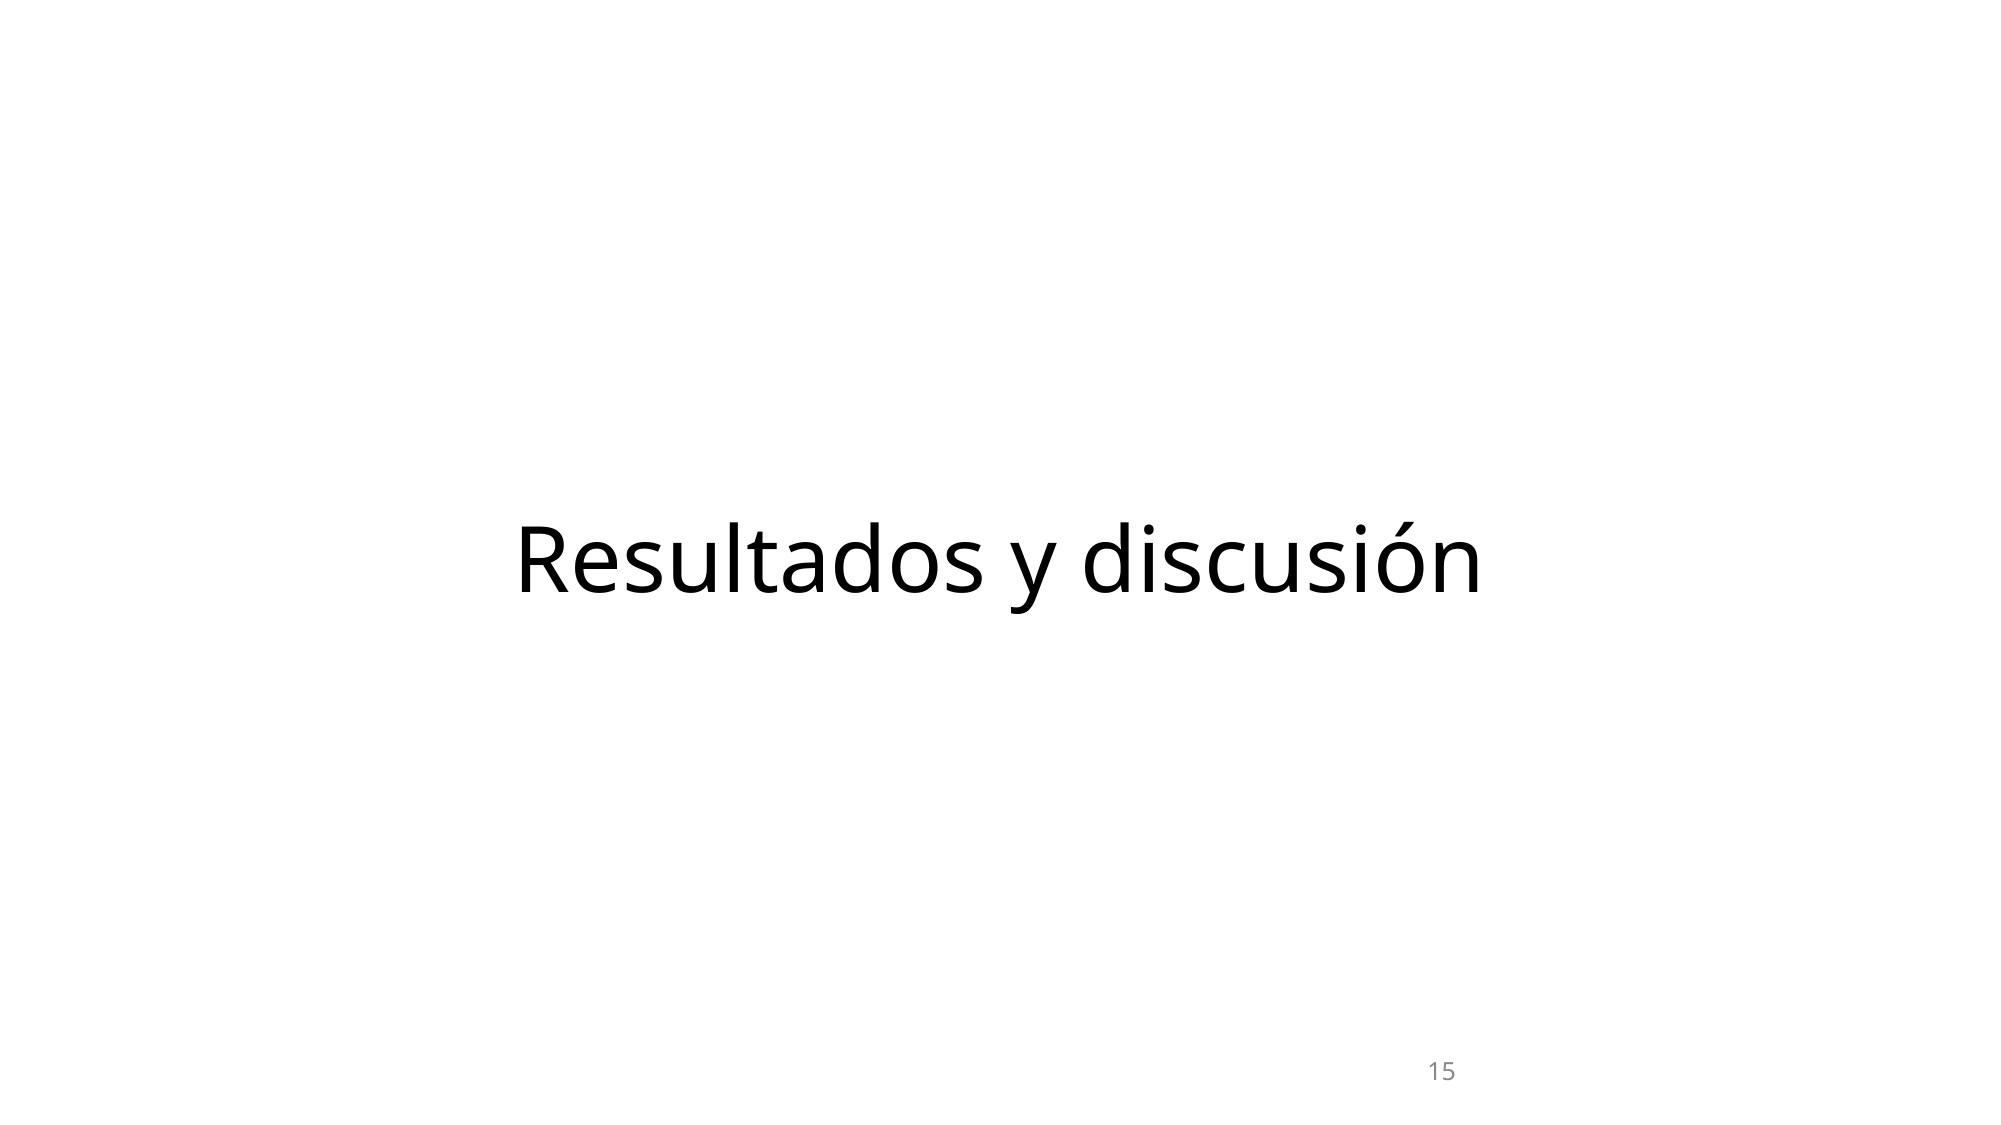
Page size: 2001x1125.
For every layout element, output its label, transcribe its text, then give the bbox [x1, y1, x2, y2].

title Resultados y discusión [137, 453, 1863, 672]
text_box 15 [1412, 1042, 1863, 1103]
